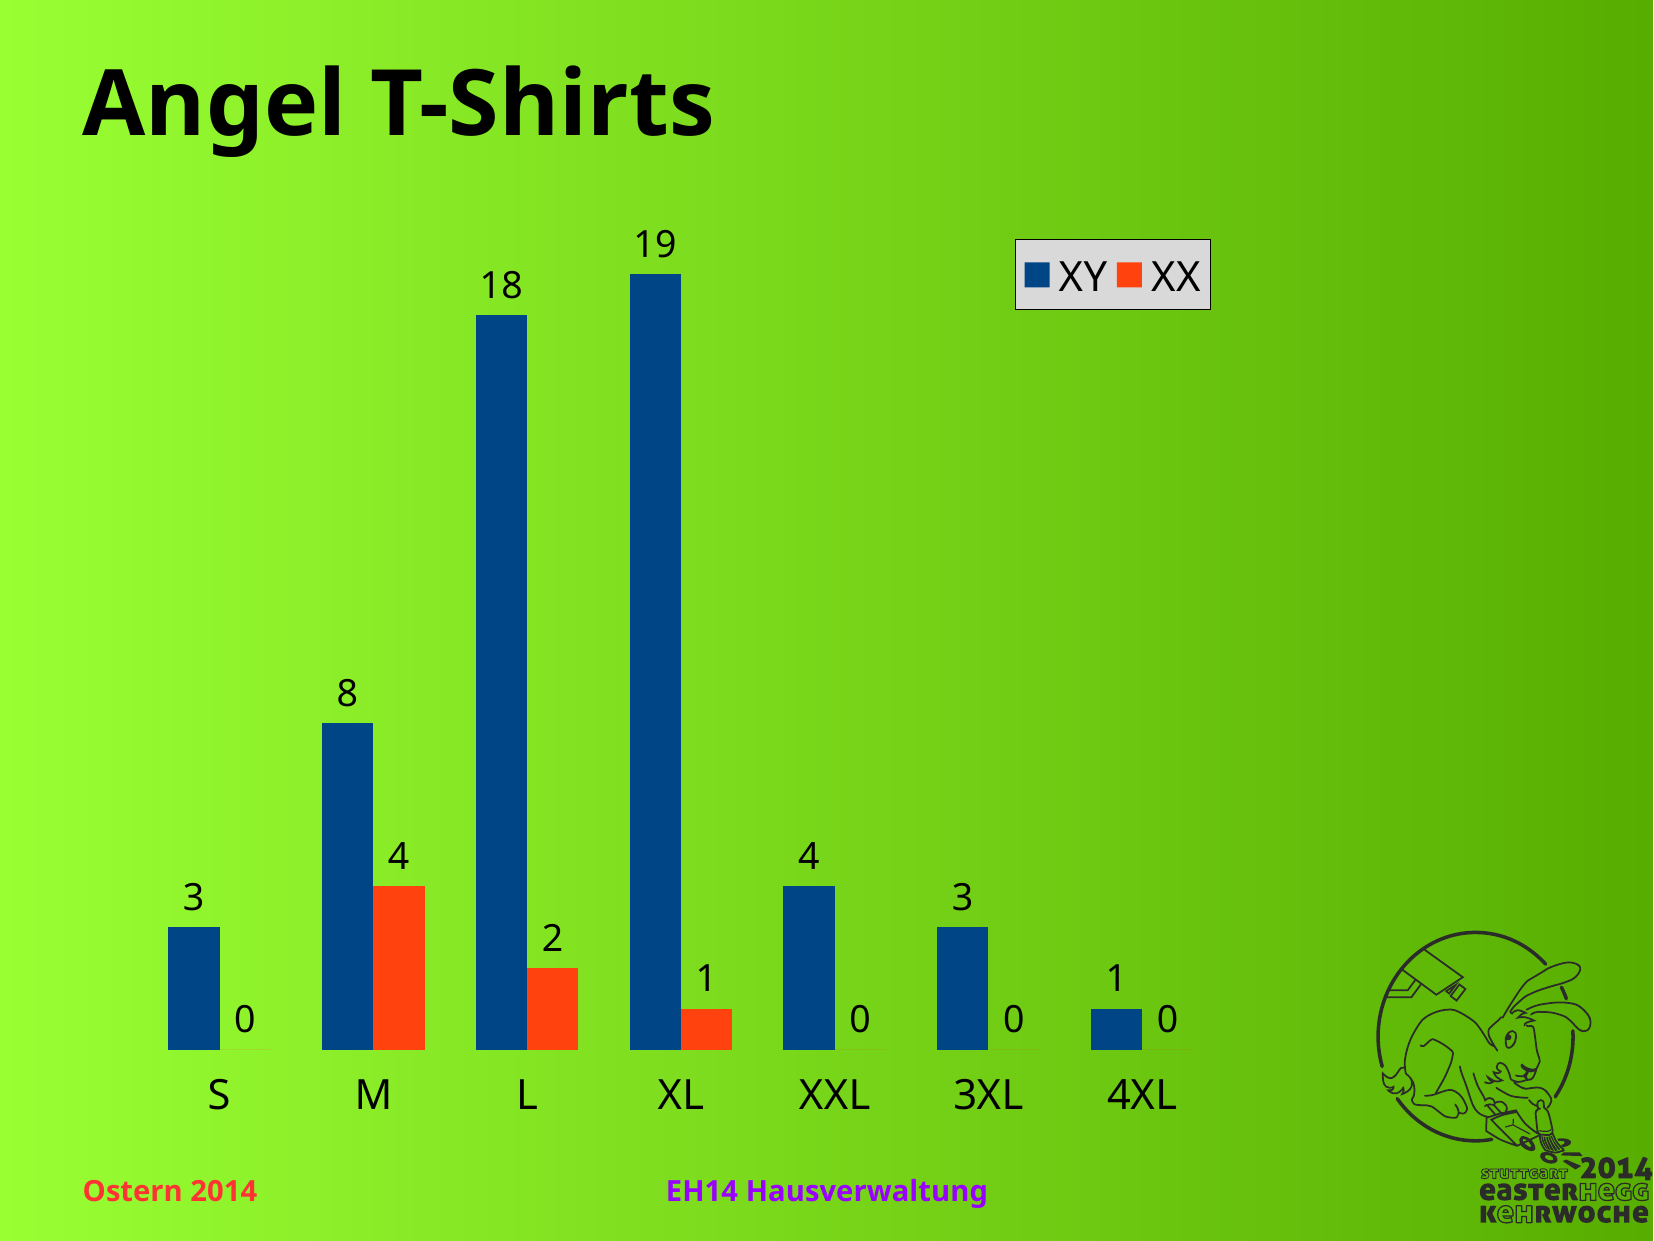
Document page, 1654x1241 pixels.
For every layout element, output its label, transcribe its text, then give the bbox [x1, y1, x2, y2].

title Angel T-Shirts [82, 49, 1571, 151]
title Party Stats [77, 0, 81, 120]
chart [29, 120, 1260, 1156]
title Party Stats [77, 1156, 81, 1240]
